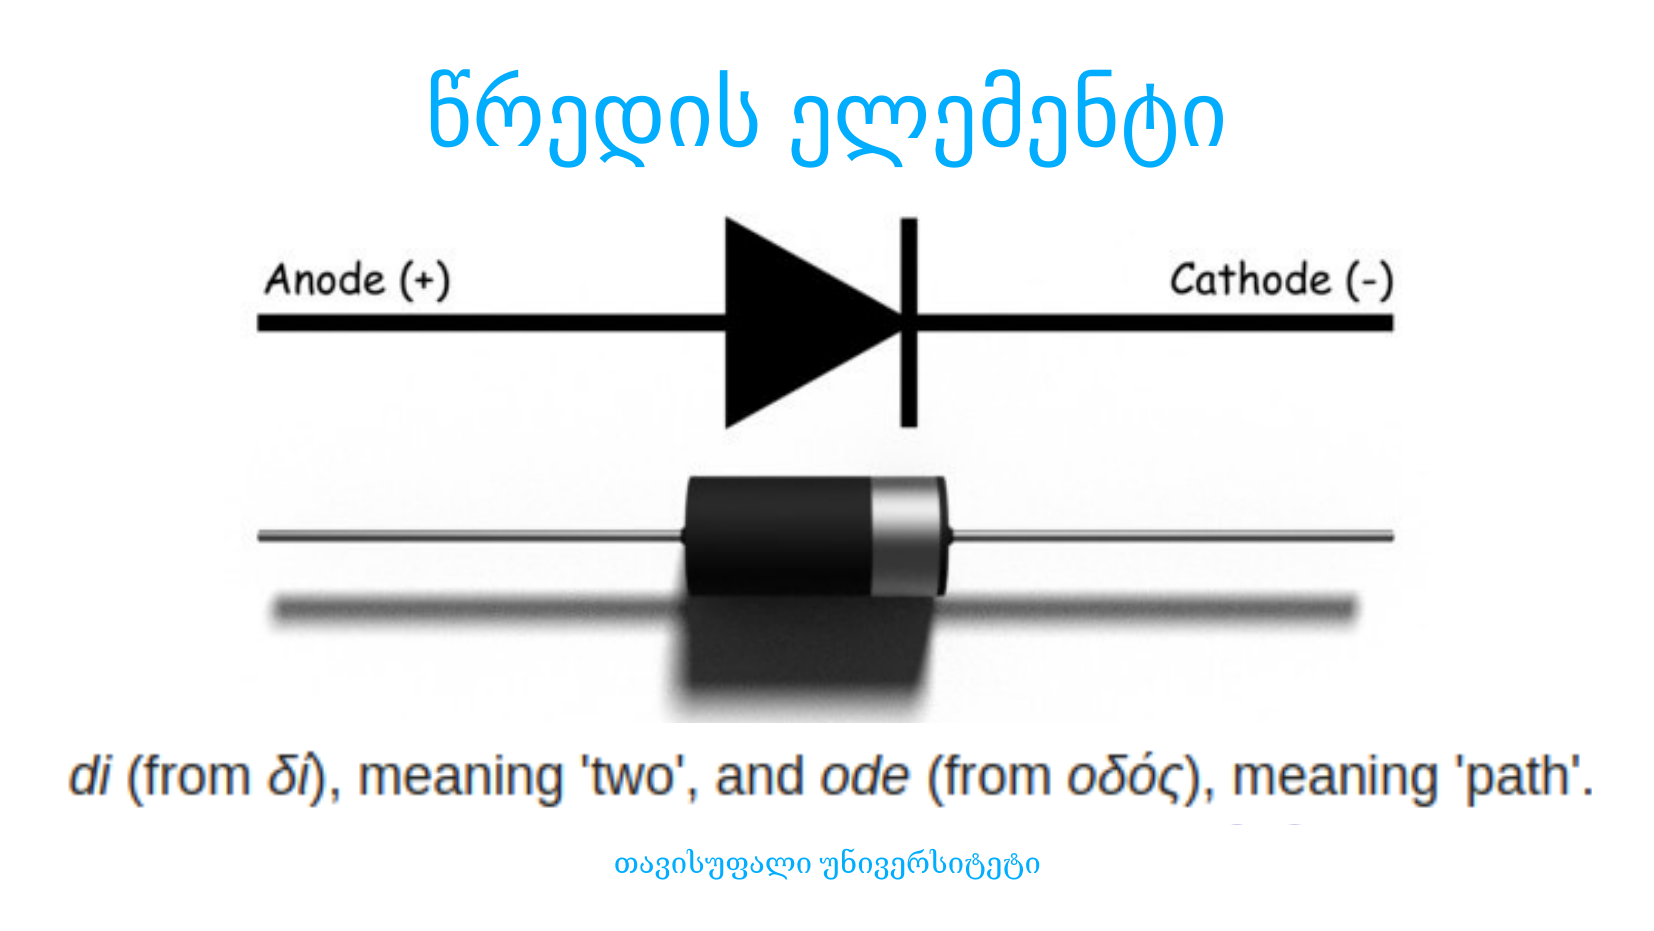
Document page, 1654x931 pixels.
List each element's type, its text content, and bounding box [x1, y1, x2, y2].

picture [61, 195, 1592, 825]
title წრედის ელემენტი [82, 37, 1571, 193]
